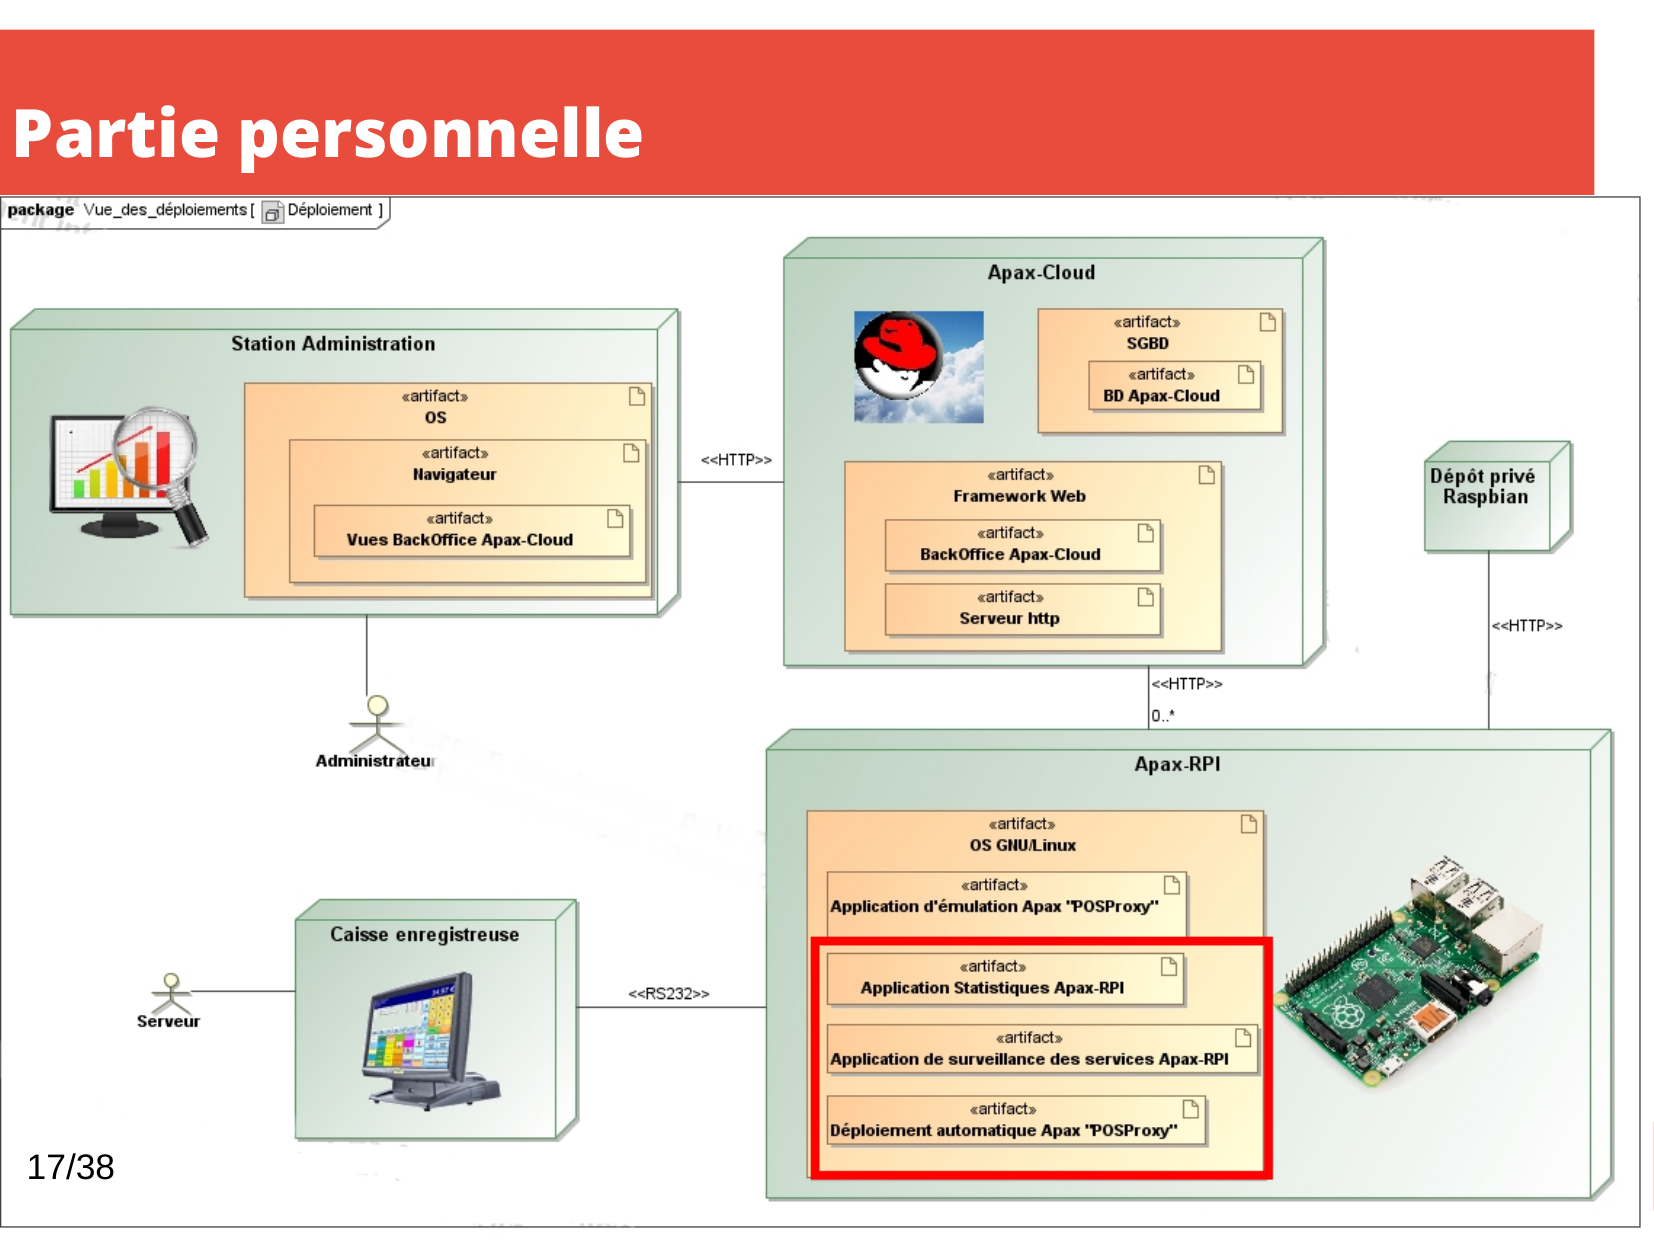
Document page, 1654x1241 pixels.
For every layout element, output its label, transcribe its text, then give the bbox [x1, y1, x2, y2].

title Partie personnelle [11, 29, 1548, 178]
text_box <numéro>/38 [11, 1139, 659, 1241]
picture [0, 195, 1654, 1241]
